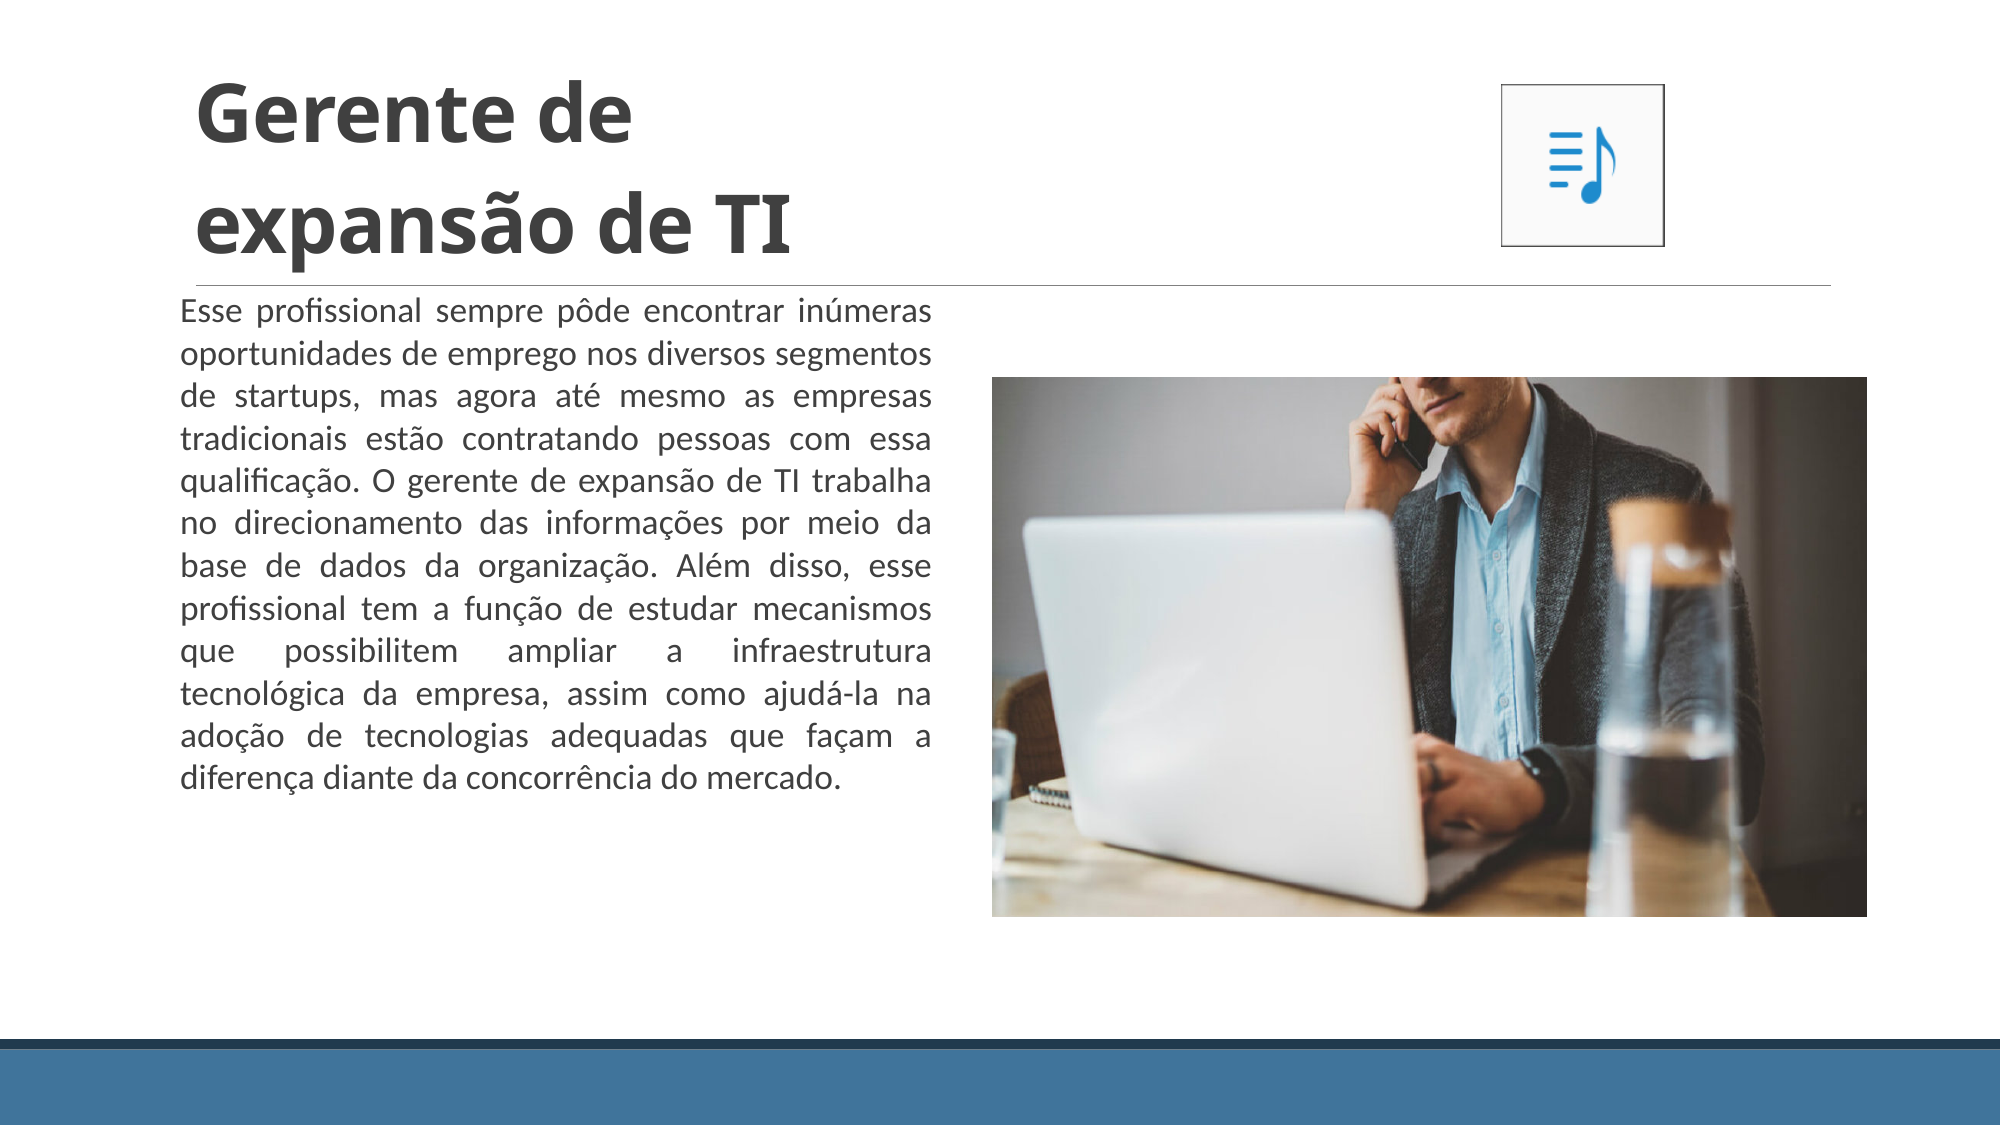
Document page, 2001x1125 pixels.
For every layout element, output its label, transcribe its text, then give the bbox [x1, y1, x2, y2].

text_box Esse profissional sempre pôde encontrar inúmeras oportunidades de emprego nos diversos segmentos de startups, mas agora até mesmo as empresas tradicionais estão contratando pessoas com essa qualificação. O gerente de expansão de TI trabalha no direcionamento das informações por meio da base de dados da organização. Além disso, esse profissional tem a função de estudar mecanismos que possibilitem ampliar a infraestrutura tecnológica da empresa, assim como ajudá-la na adoção de tecnologias adequadas que façam a diferença diante da concorrência do mercado. [179, 279, 933, 981]
text_box [1500, 82, 1666, 249]
text_box Gerente de expansão de TI [179, 47, 910, 279]
picture [992, 377, 1867, 917]
